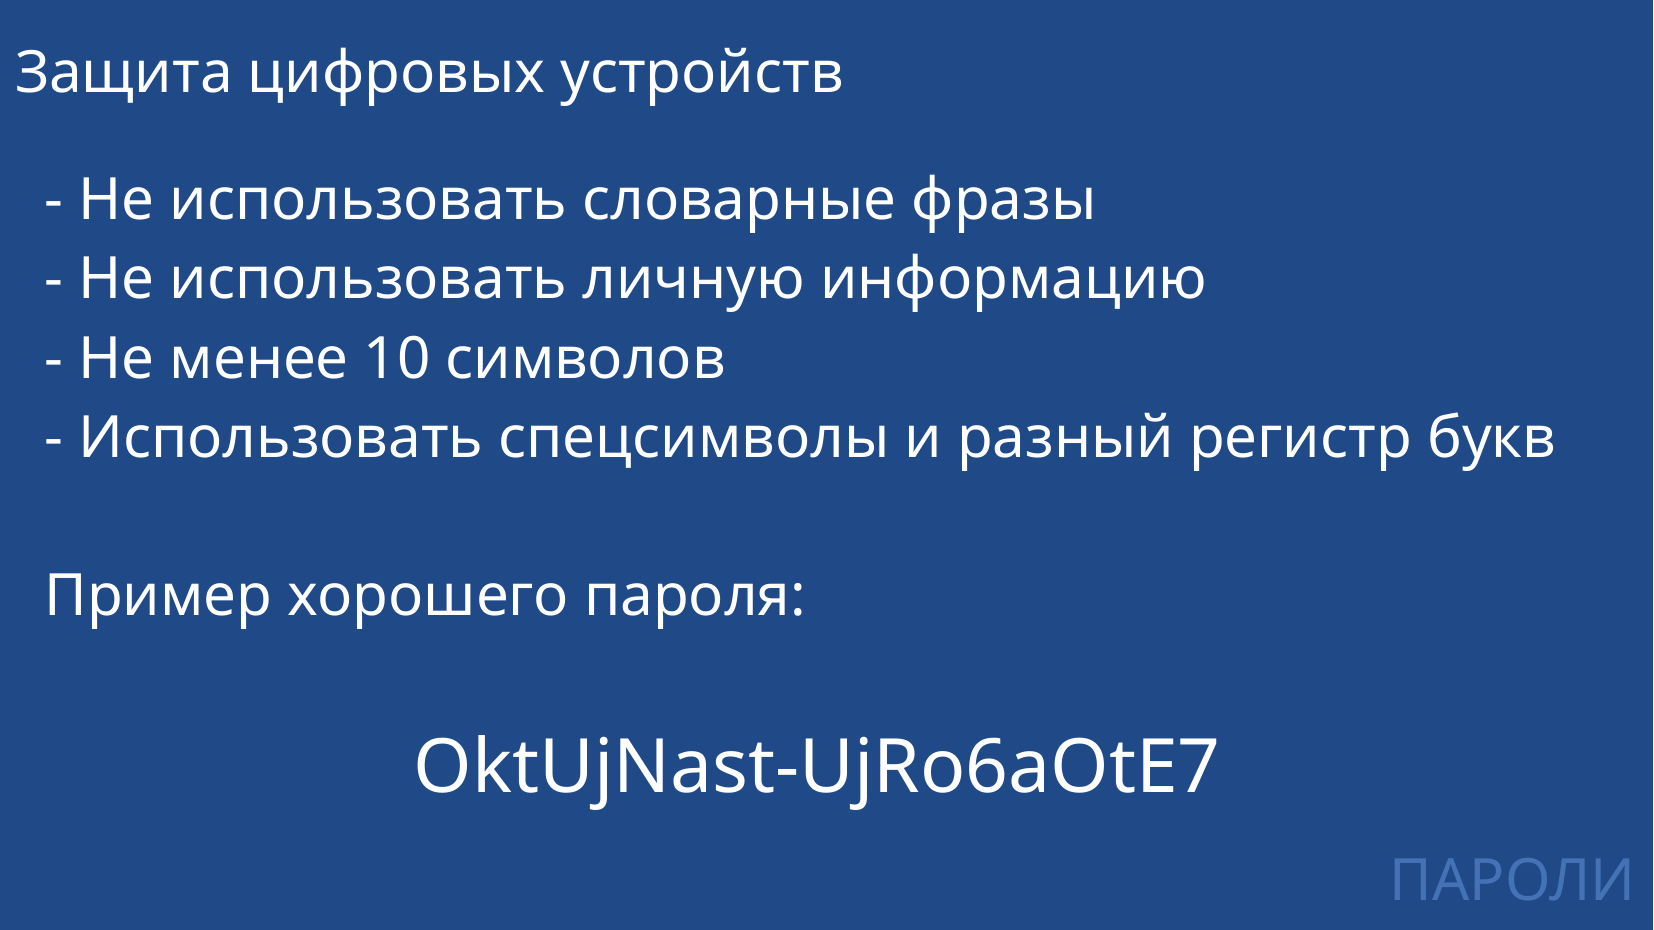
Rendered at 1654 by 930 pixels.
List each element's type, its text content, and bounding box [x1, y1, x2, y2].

text_box Защита цифровых устройств [0, 0, 1653, 141]
text_box - Не использовать словарные фразы - Не использовать личную информацию - Не менее 10 символов - Использовать спецсимволы и разный регистр букв Пример хорошего пароля: OktUjNast-UjRo6aOtE7 [30, 150, 1606, 772]
text_box ПАРОЛИ [0, 825, 1651, 930]
